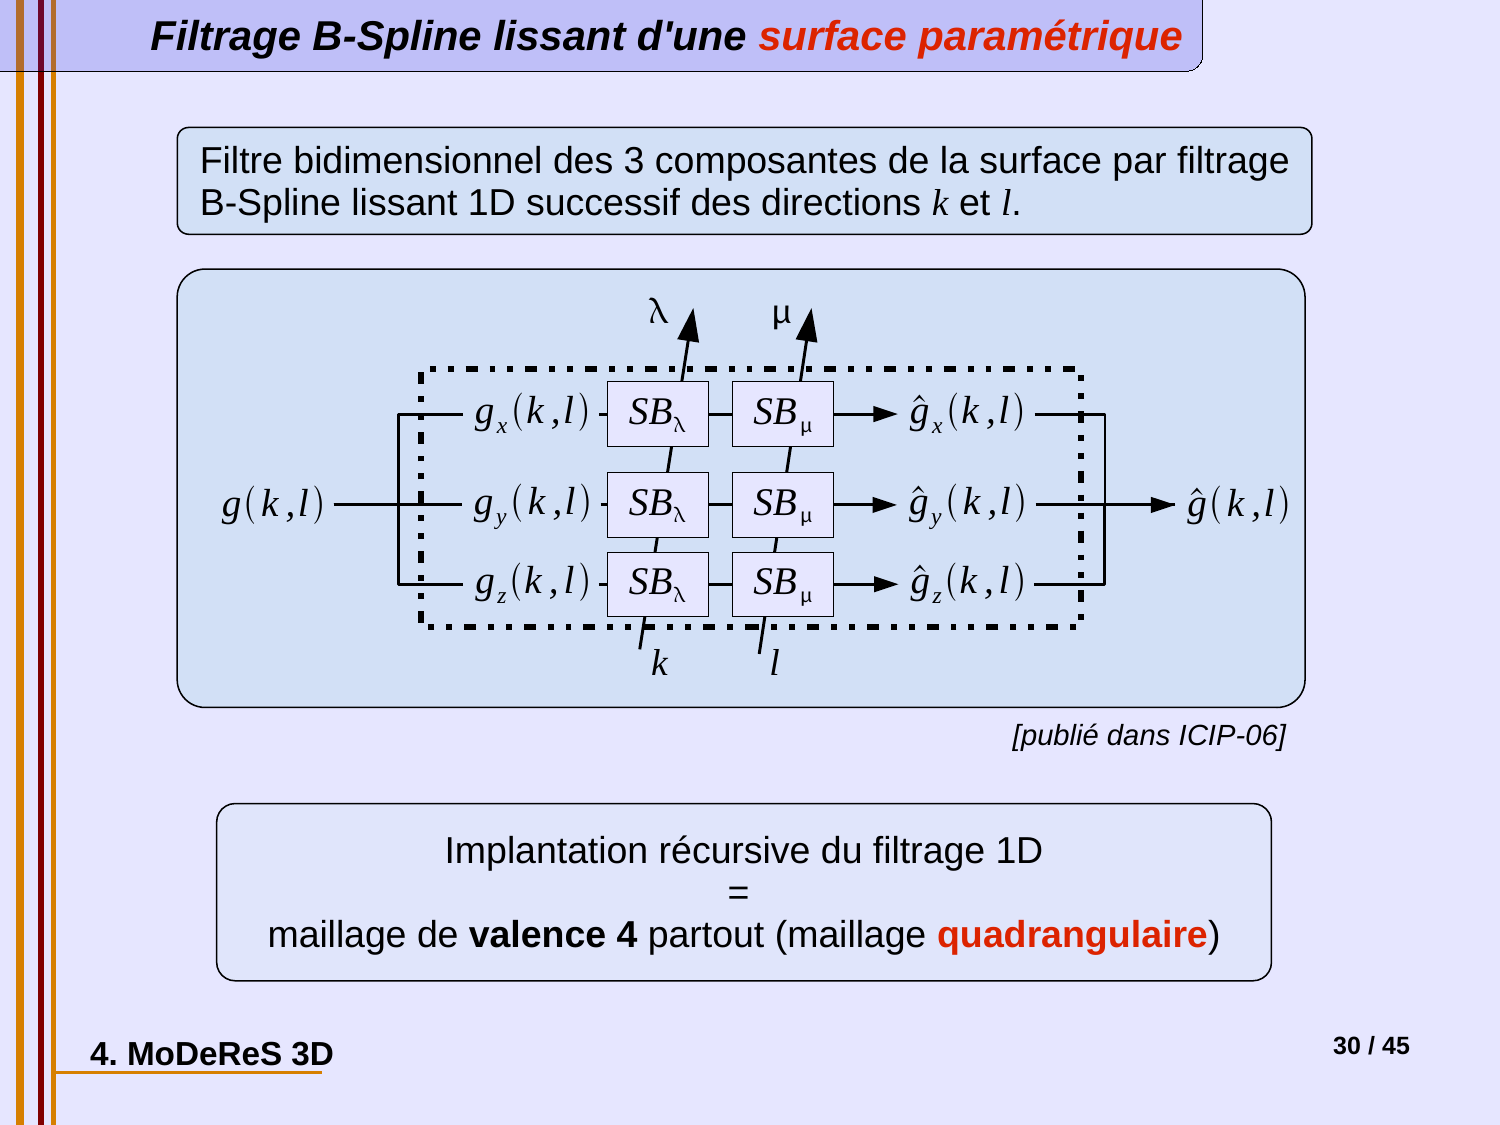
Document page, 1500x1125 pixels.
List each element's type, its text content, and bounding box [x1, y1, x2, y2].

text_box Filtrage B-Spline lissant d'une surface paramétrique [0, 0, 1203, 72]
text_box Implantation récursive du filtrage 1D = maillage de valence 4 partout (maillage quadrangulaire) [216, 803, 1272, 981]
text_box l [754, 634, 841, 703]
chart [898, 559, 1034, 609]
chart [743, 390, 823, 438]
title 4. MoDeReS 3D [75, 1027, 597, 1080]
chart [619, 390, 697, 438]
text_box [publié dans ICIP-06] [997, 711, 1302, 760]
chart [897, 389, 1035, 439]
text_box Filtre bidimensionnel des 3 composantes de la surface par filtrage B-Spline lissant 1D successif des directions k et l. [177, 127, 1312, 235]
chart [1175, 482, 1300, 528]
chart [743, 560, 823, 608]
chart [619, 560, 697, 608]
text_box k [636, 634, 723, 703]
chart [463, 559, 599, 609]
chart [462, 389, 600, 439]
chart [743, 481, 823, 529]
chart [461, 480, 601, 530]
chart [761, 289, 805, 334]
chart [619, 481, 697, 529]
chart [209, 482, 334, 528]
text_box [177, 269, 1306, 708]
chart [896, 480, 1036, 530]
chart [637, 289, 679, 334]
